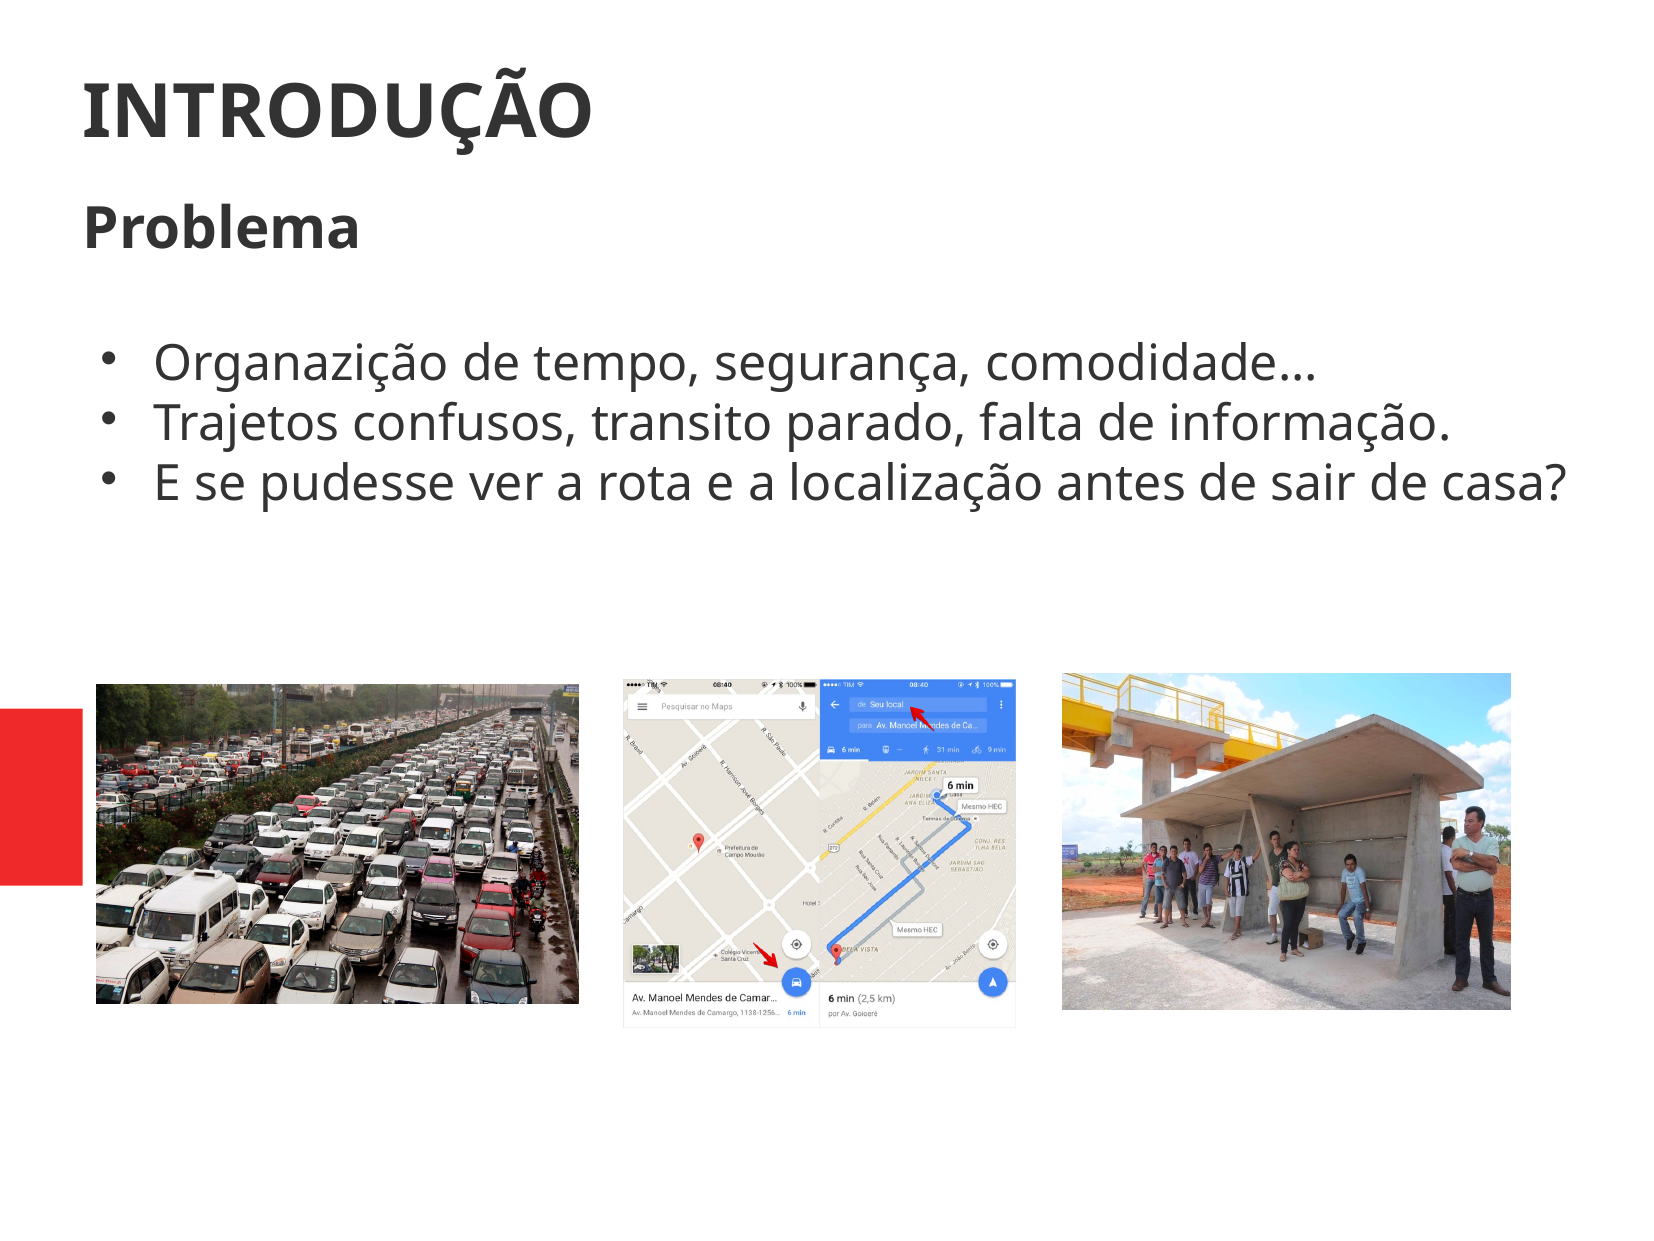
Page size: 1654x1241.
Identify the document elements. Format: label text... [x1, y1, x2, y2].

text_box Problema [82, 167, 1571, 284]
picture [96, 684, 579, 1004]
text_box INTRODUÇÃO [82, 49, 1571, 166]
picture [623, 679, 1016, 1028]
picture [1062, 673, 1511, 1010]
text_box Organazição de tempo, segurança, comodidade... Trajetos confusos, transito parado, falta de informação. E se pudesse ver a rota e a localização antes de sair de casa? [82, 330, 1571, 1010]
